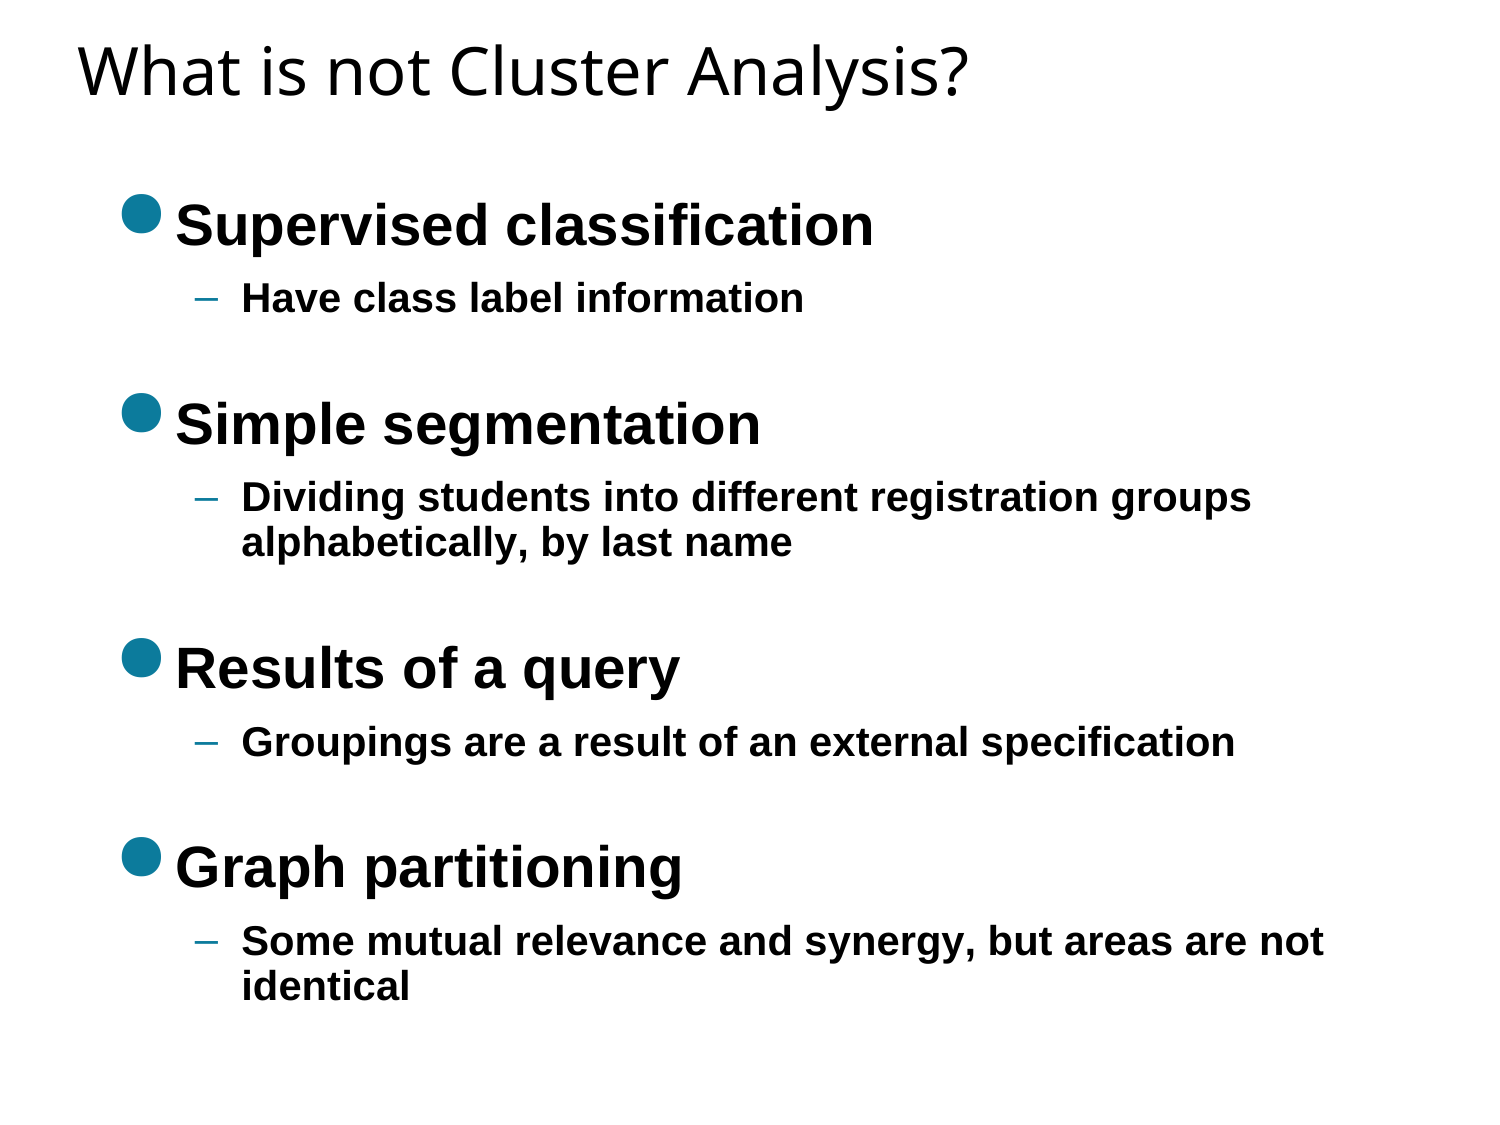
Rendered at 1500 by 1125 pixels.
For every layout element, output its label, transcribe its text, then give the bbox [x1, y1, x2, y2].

text_box Supervised classification Have class label information Simple segmentation Dividing students into different registration groups alphabetically, by last name Results of a query Groupings are a result of an external specification Graph partitioning Some mutual relevance and synergy, but areas are not identical [104, 187, 1381, 1026]
text_box What is not Cluster Analysis? [62, 24, 1421, 116]
